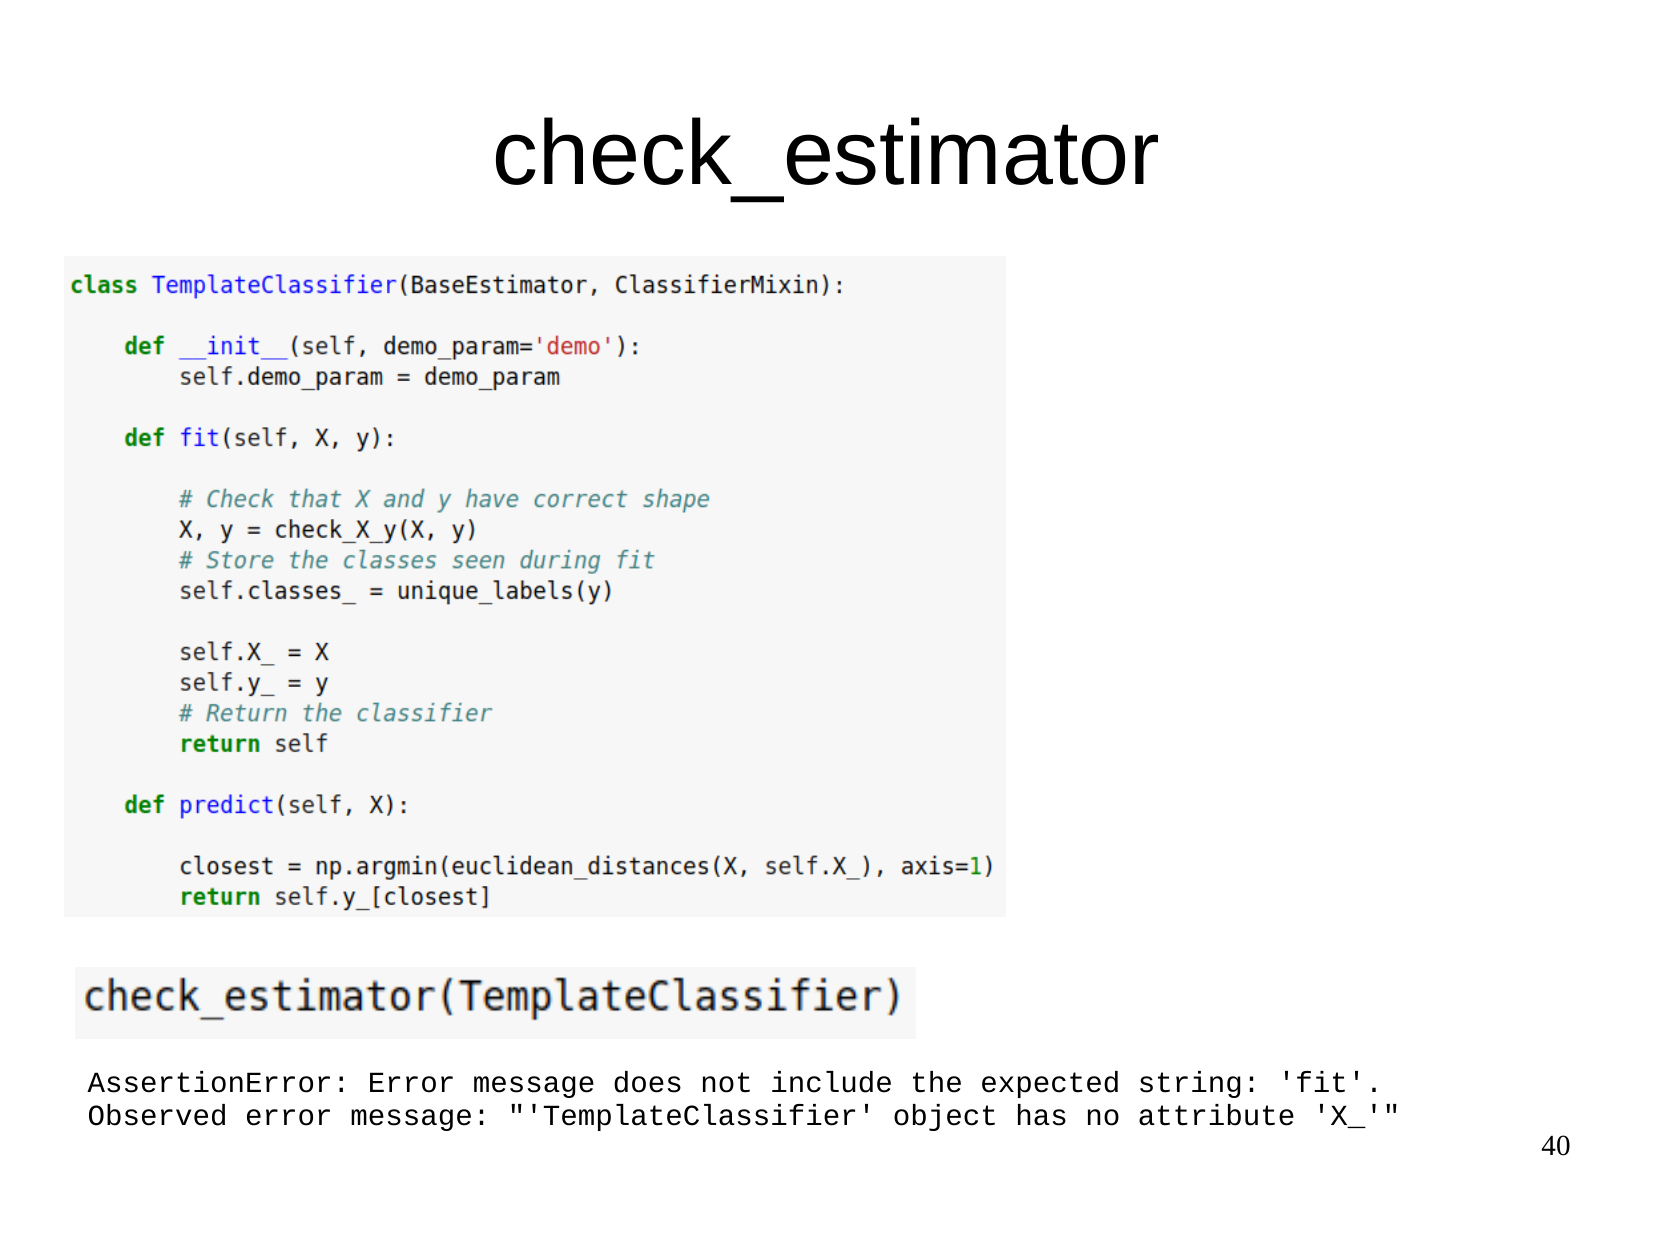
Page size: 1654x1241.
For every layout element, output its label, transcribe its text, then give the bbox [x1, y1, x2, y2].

picture [64, 256, 1006, 917]
text_box AssertionError: Error message does not include the expected string: 'fit'. Observed error message: "'TemplateClassifier' object has no attribute 'X_'" [72, 1061, 1654, 1189]
title check_estimator [82, 49, 1571, 257]
picture [75, 967, 916, 1039]
